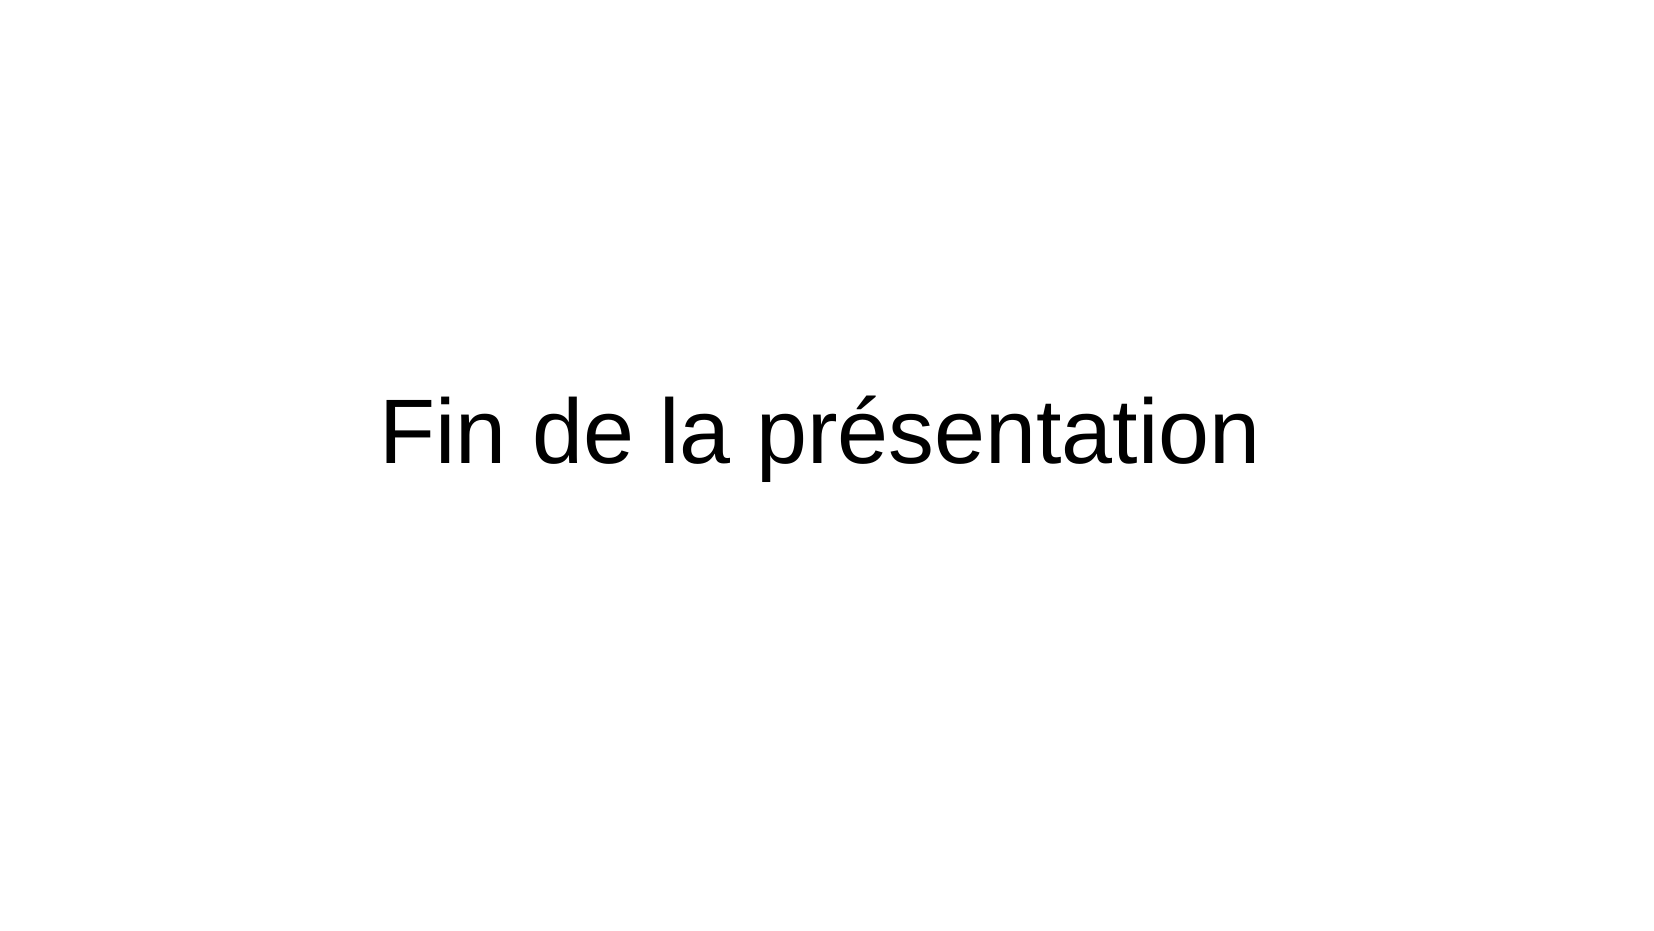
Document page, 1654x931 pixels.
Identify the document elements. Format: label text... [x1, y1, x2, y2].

title Fin de la présentation [76, 354, 1565, 510]
